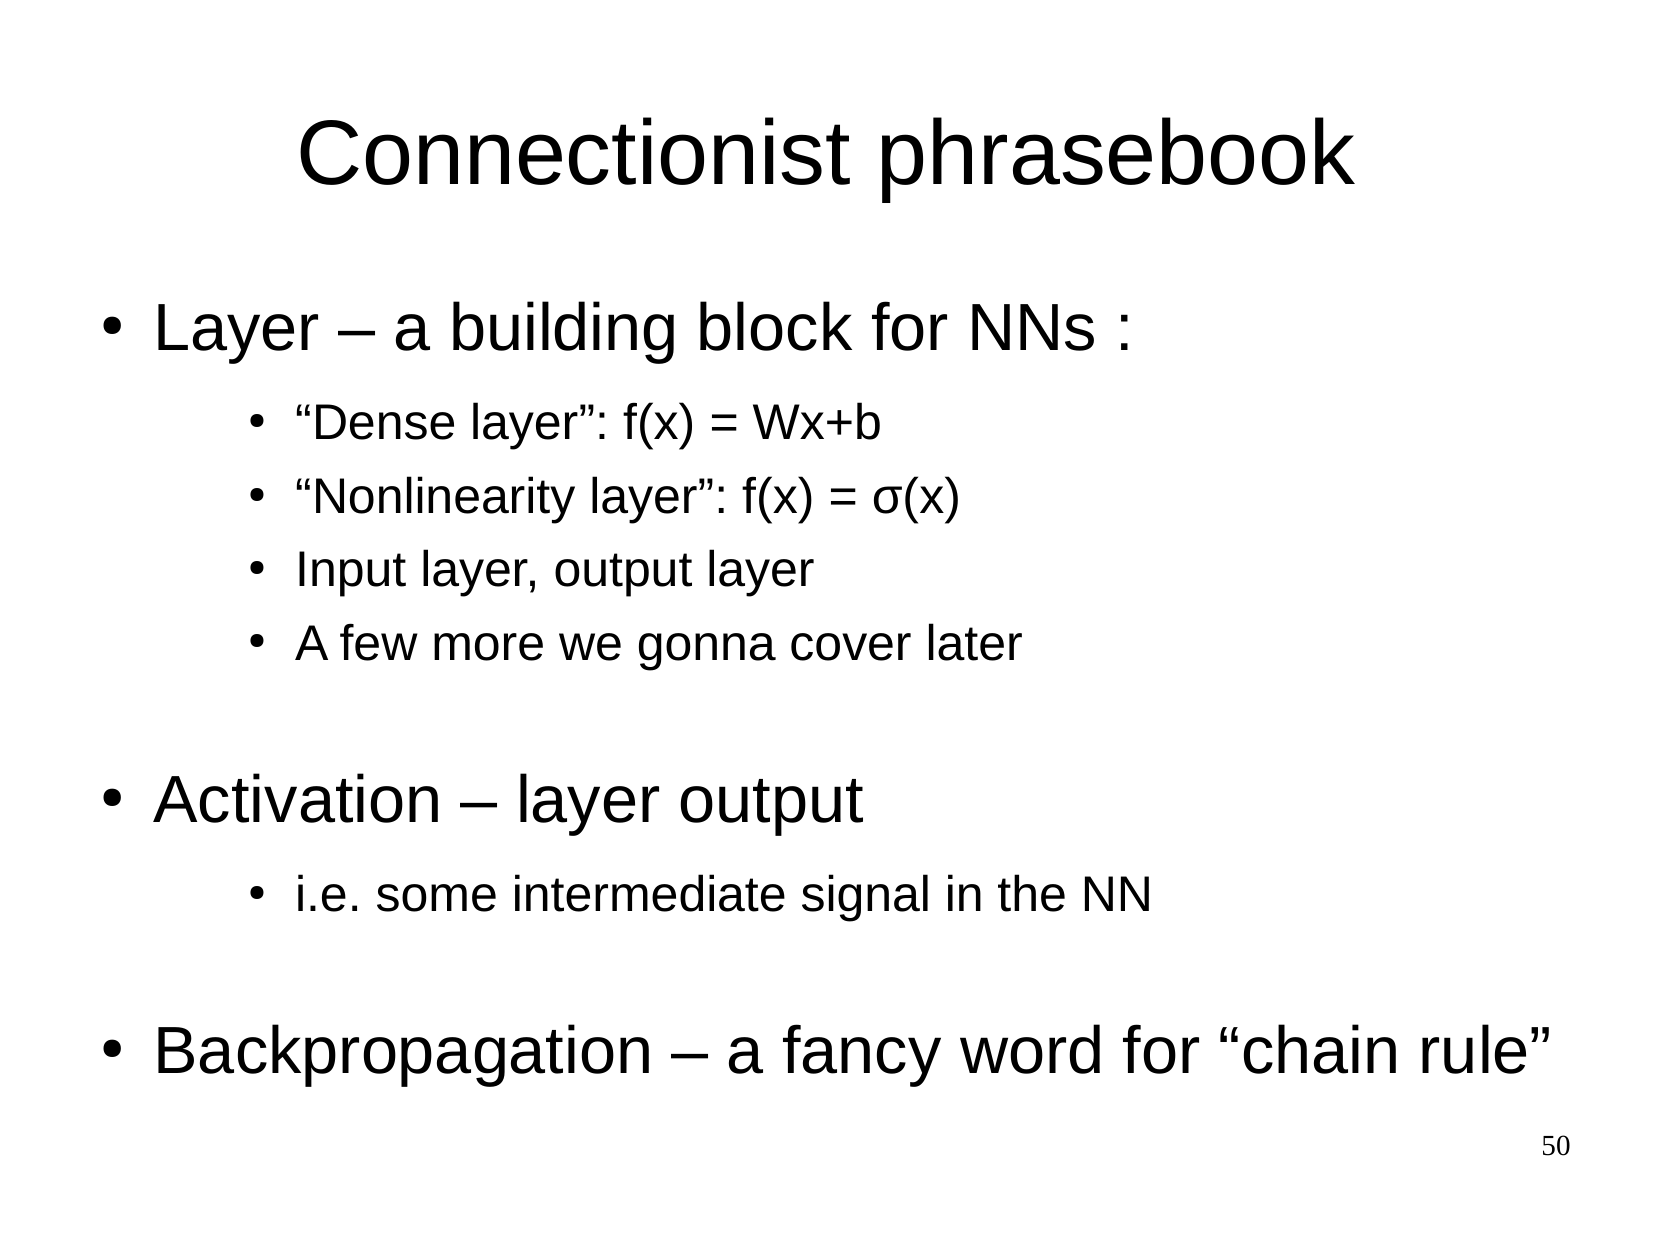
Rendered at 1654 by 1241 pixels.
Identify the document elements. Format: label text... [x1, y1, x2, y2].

list Layer – a building block for NNs : “Dense layer”: f(x) = Wx+b “Nonlinearity layer”: f(x) = σ(x) Input layer, output layer A few more we gonna cover later Activation – layer output i.e. some intermediate signal in the NN Backpropagation – a fancy word for “chain rule” [82, 290, 1571, 1096]
title Connectionist phrasebook [82, 49, 1571, 257]
